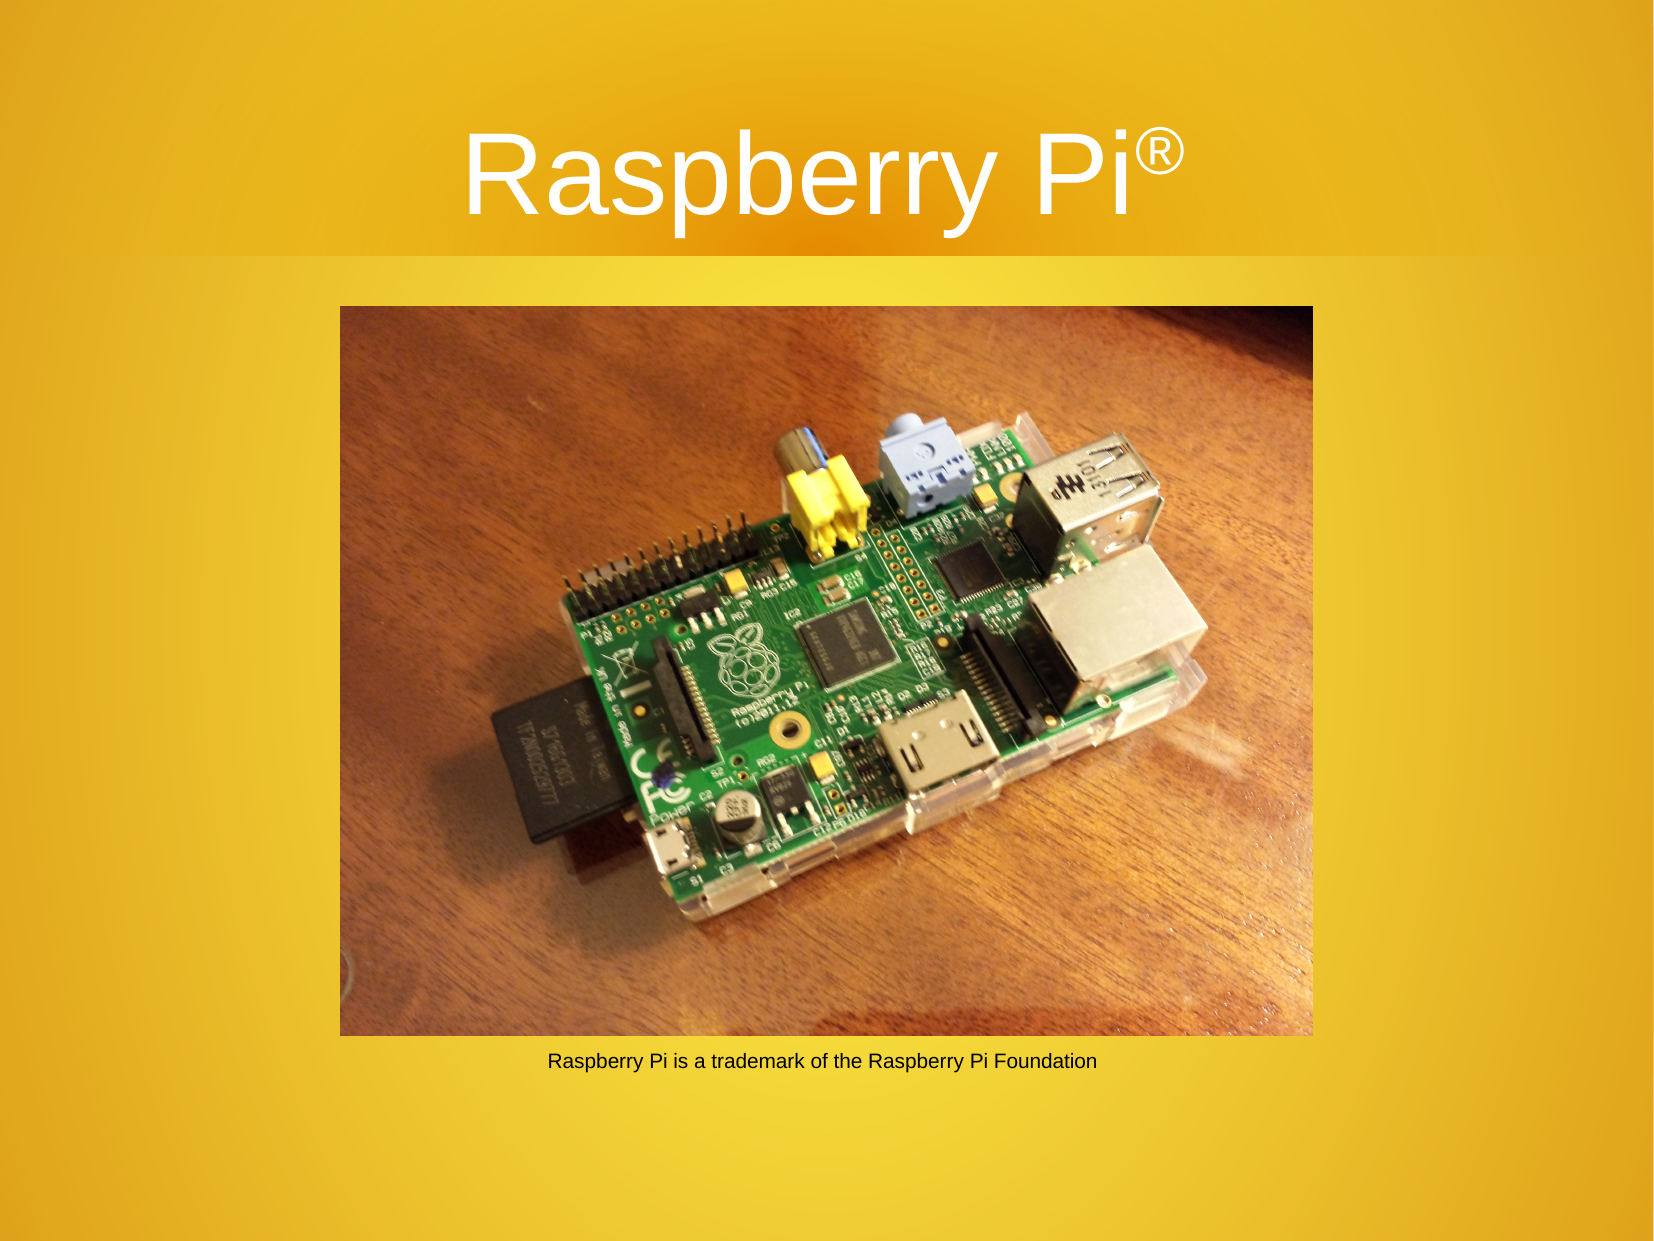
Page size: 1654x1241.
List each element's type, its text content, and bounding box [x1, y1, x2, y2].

picture [347, 306, 1307, 1036]
text_box Raspberry Pi is a trademark of the Raspberry Pi Foundation [532, 1042, 1113, 1081]
title Raspberry Pi® [78, 70, 1567, 278]
